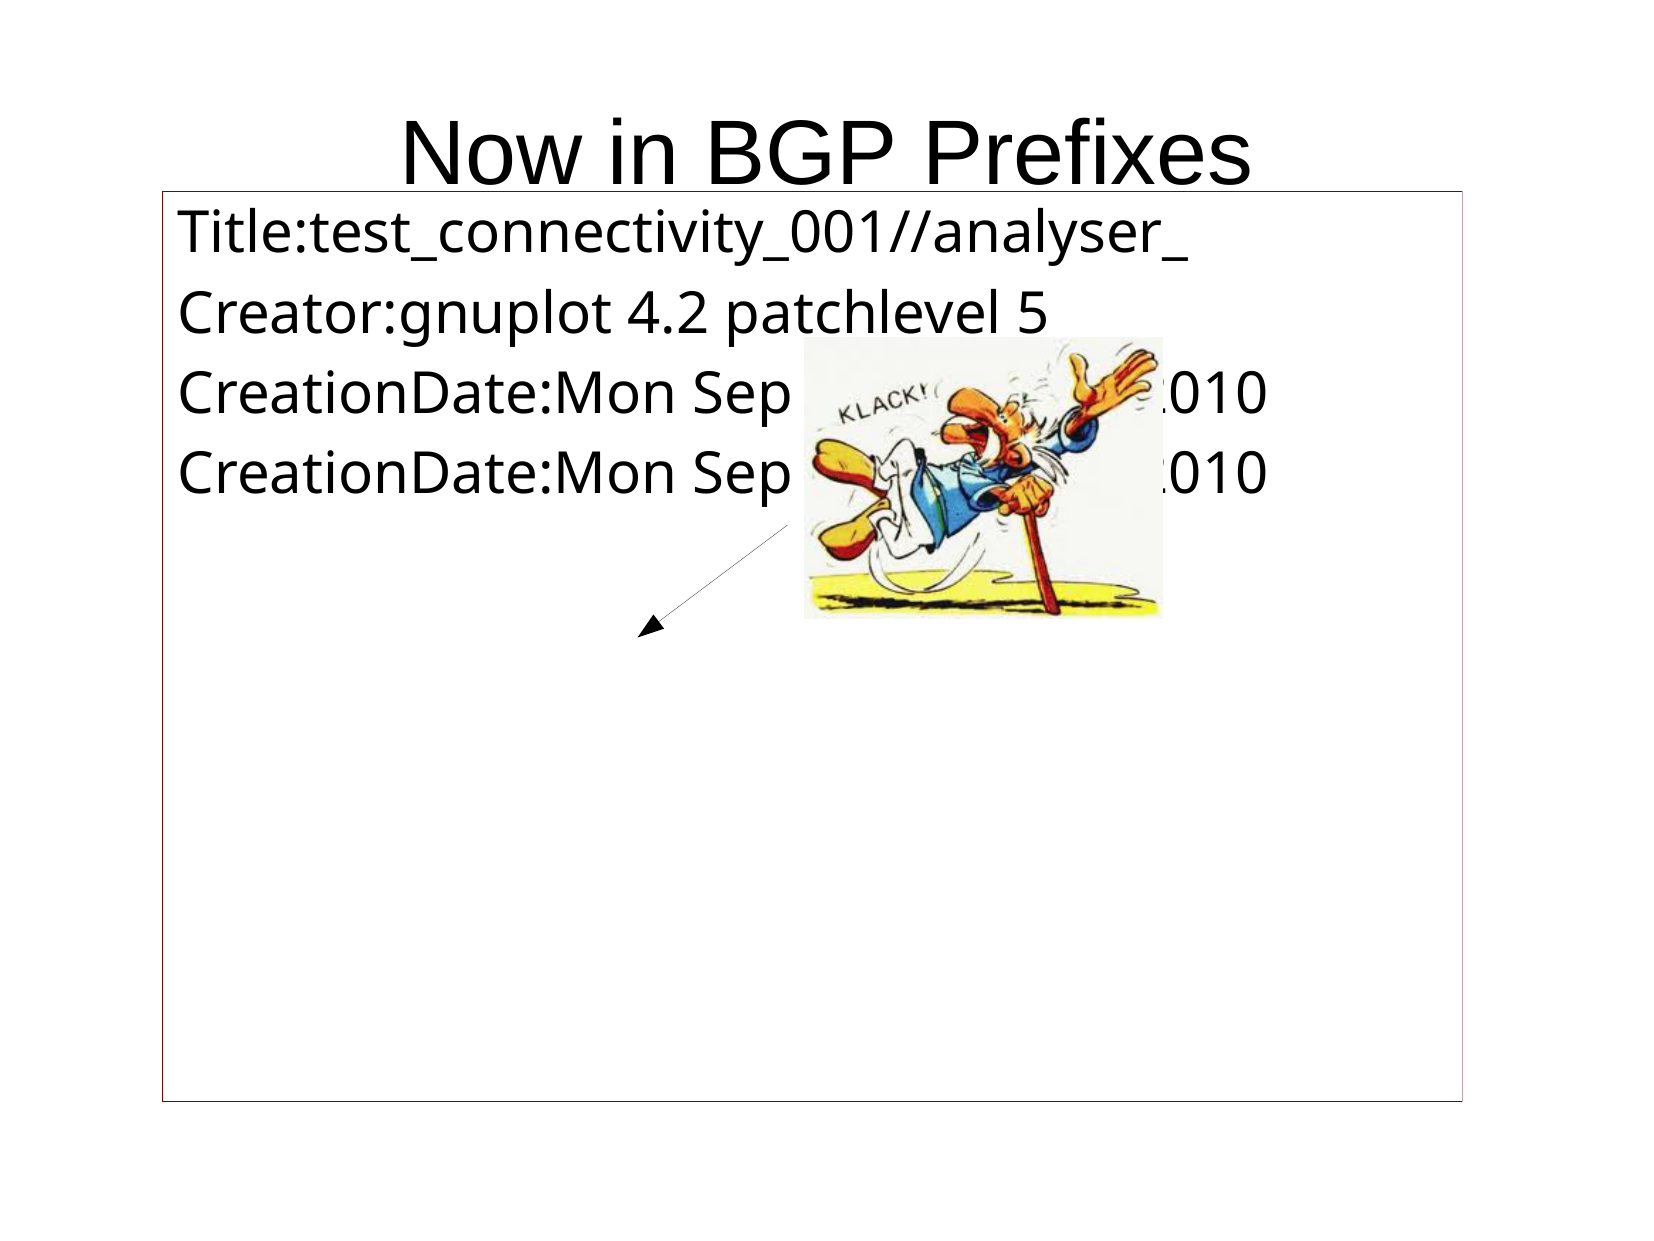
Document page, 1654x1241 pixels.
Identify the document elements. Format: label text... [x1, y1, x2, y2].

picture [158, 187, 1463, 1102]
title Now in BGP Prefixes [82, 56, 1571, 250]
